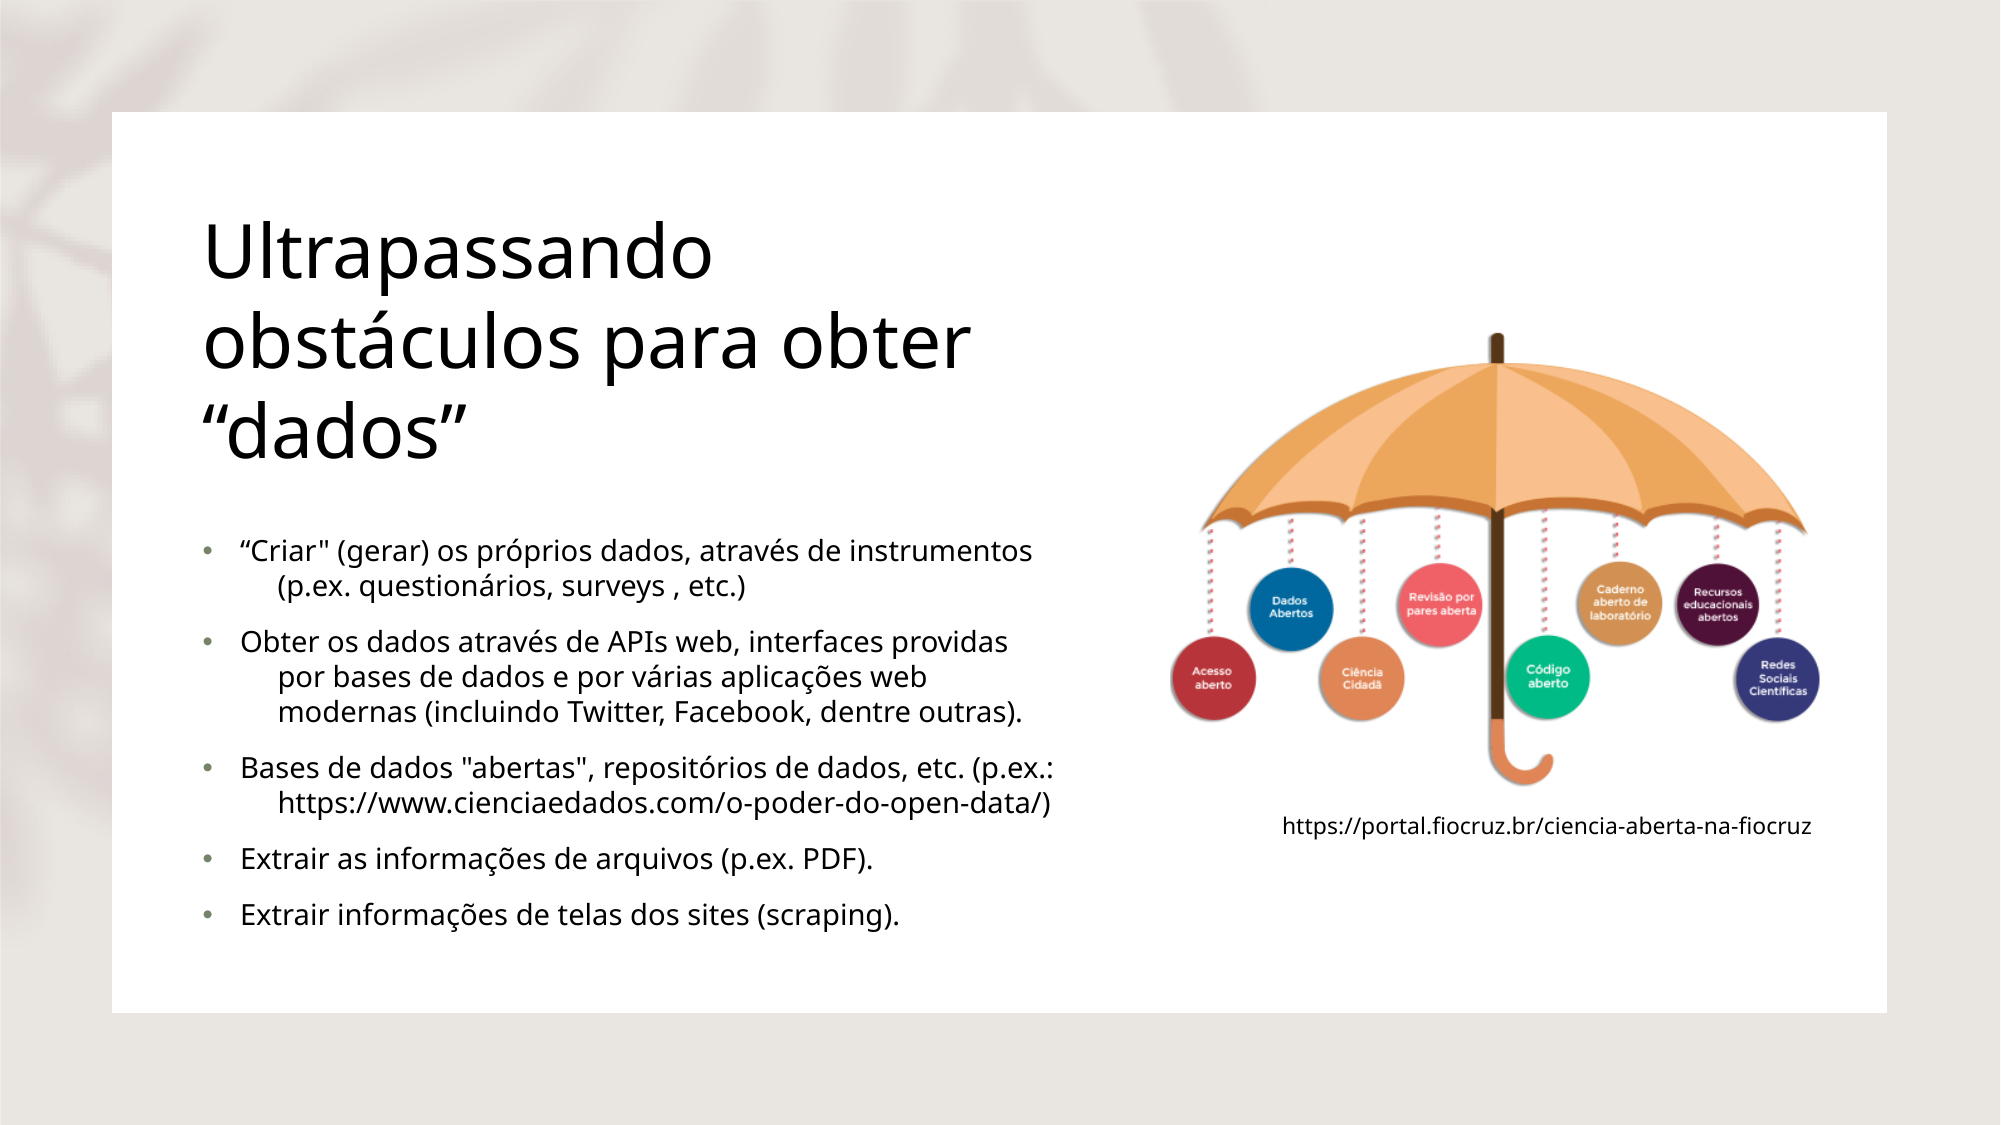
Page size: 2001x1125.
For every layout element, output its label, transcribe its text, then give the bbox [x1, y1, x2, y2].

list “Criar" (gerar) os próprios dados, através de instrumentos (p.ex. questionários, surveys , etc.) Obter os dados através de APIs web, interfaces providas por bases de dados e por várias aplicações web modernas (incluindo Twitter, Facebook, dentre outras). Bases de dados "abertas", repositórios de dados, etc. (p.ex.: https://www.cienciaedados.com/o-poder-do-open-data/) Extrair as informações de arquivos (p.ex. PDF). Extrair informações de telas dos sites (scraping). [187, 525, 1075, 951]
text_box [112, 0, 2000, 1125]
picture [1149, 318, 1841, 807]
title Ultrapassando obstáculos para obter “dados” [187, 174, 1075, 503]
picture [0, 0, 1268, 1125]
text_box https://portal.fiocruz.br/ciencia-aberta-na-fiocruz [1267, 804, 1828, 847]
